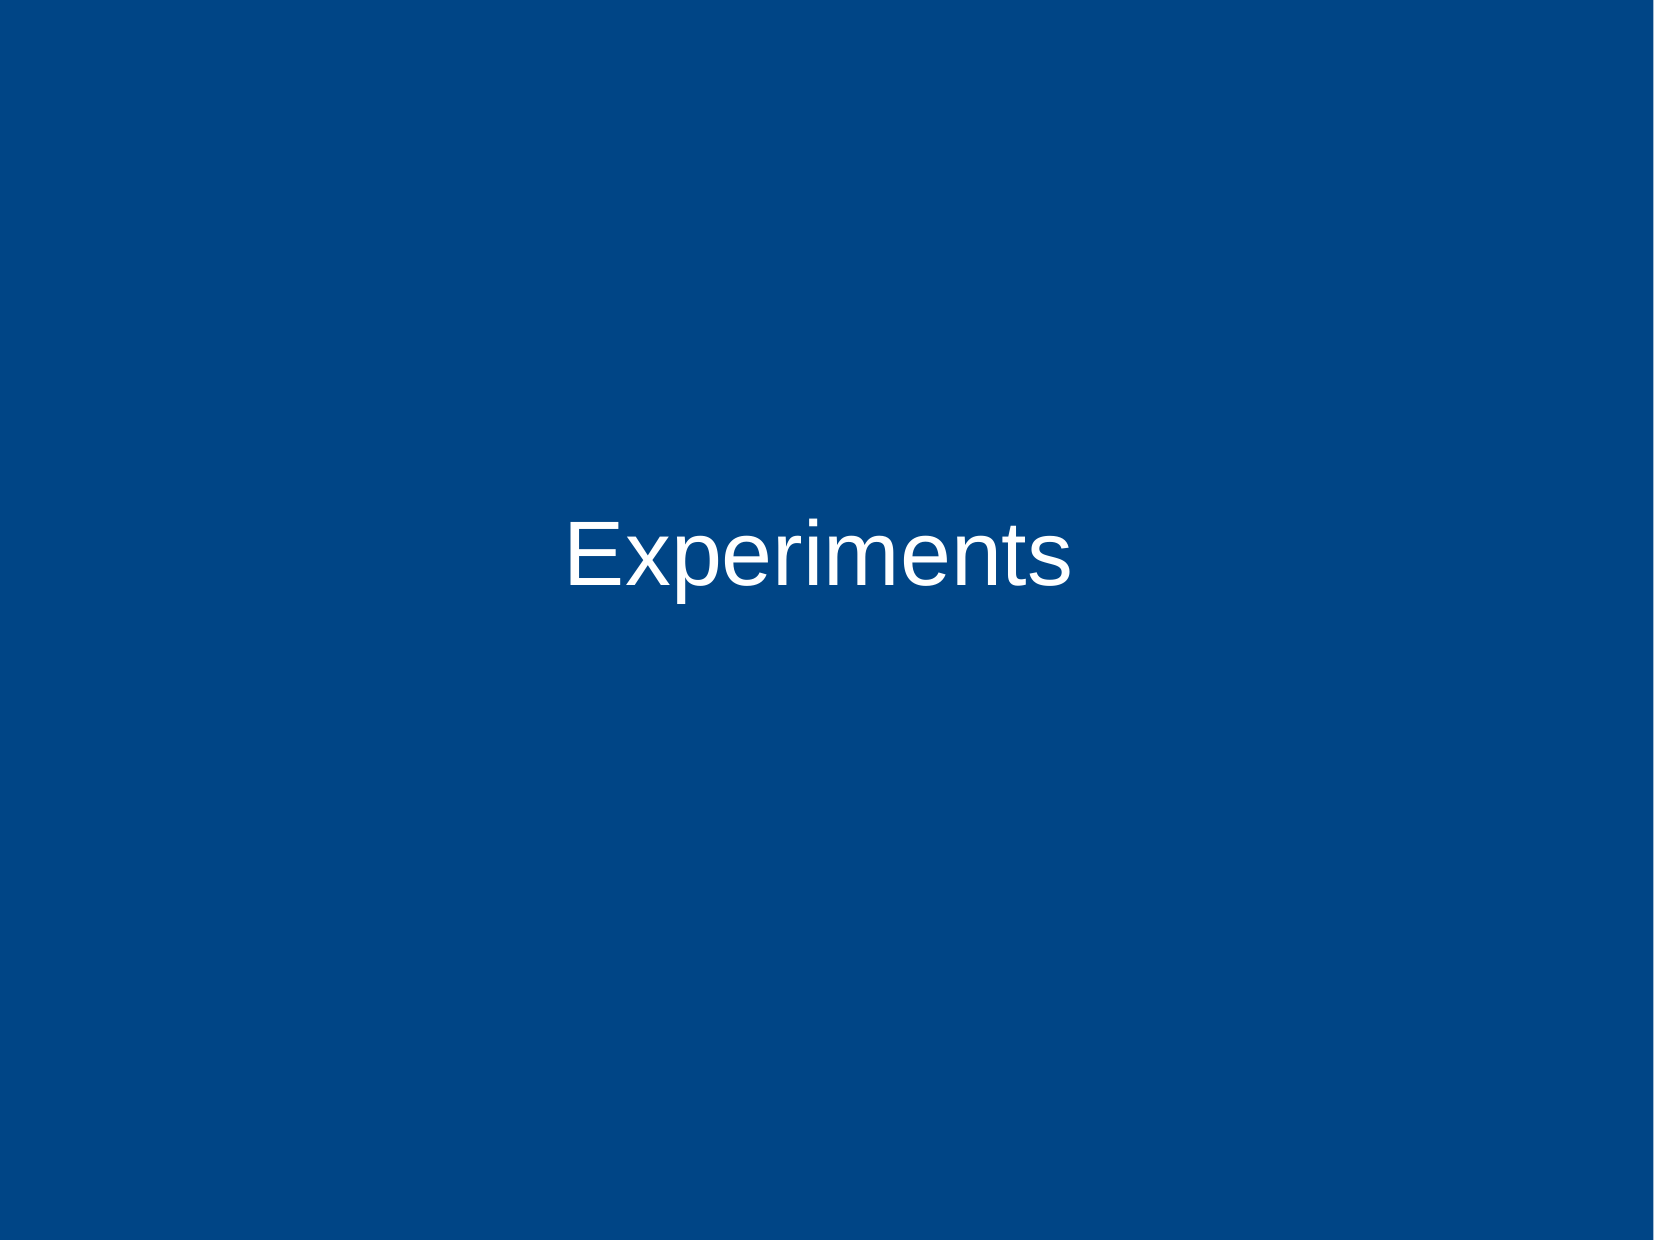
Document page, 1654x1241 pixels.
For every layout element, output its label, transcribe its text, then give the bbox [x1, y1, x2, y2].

title Experiments [75, 450, 1564, 658]
